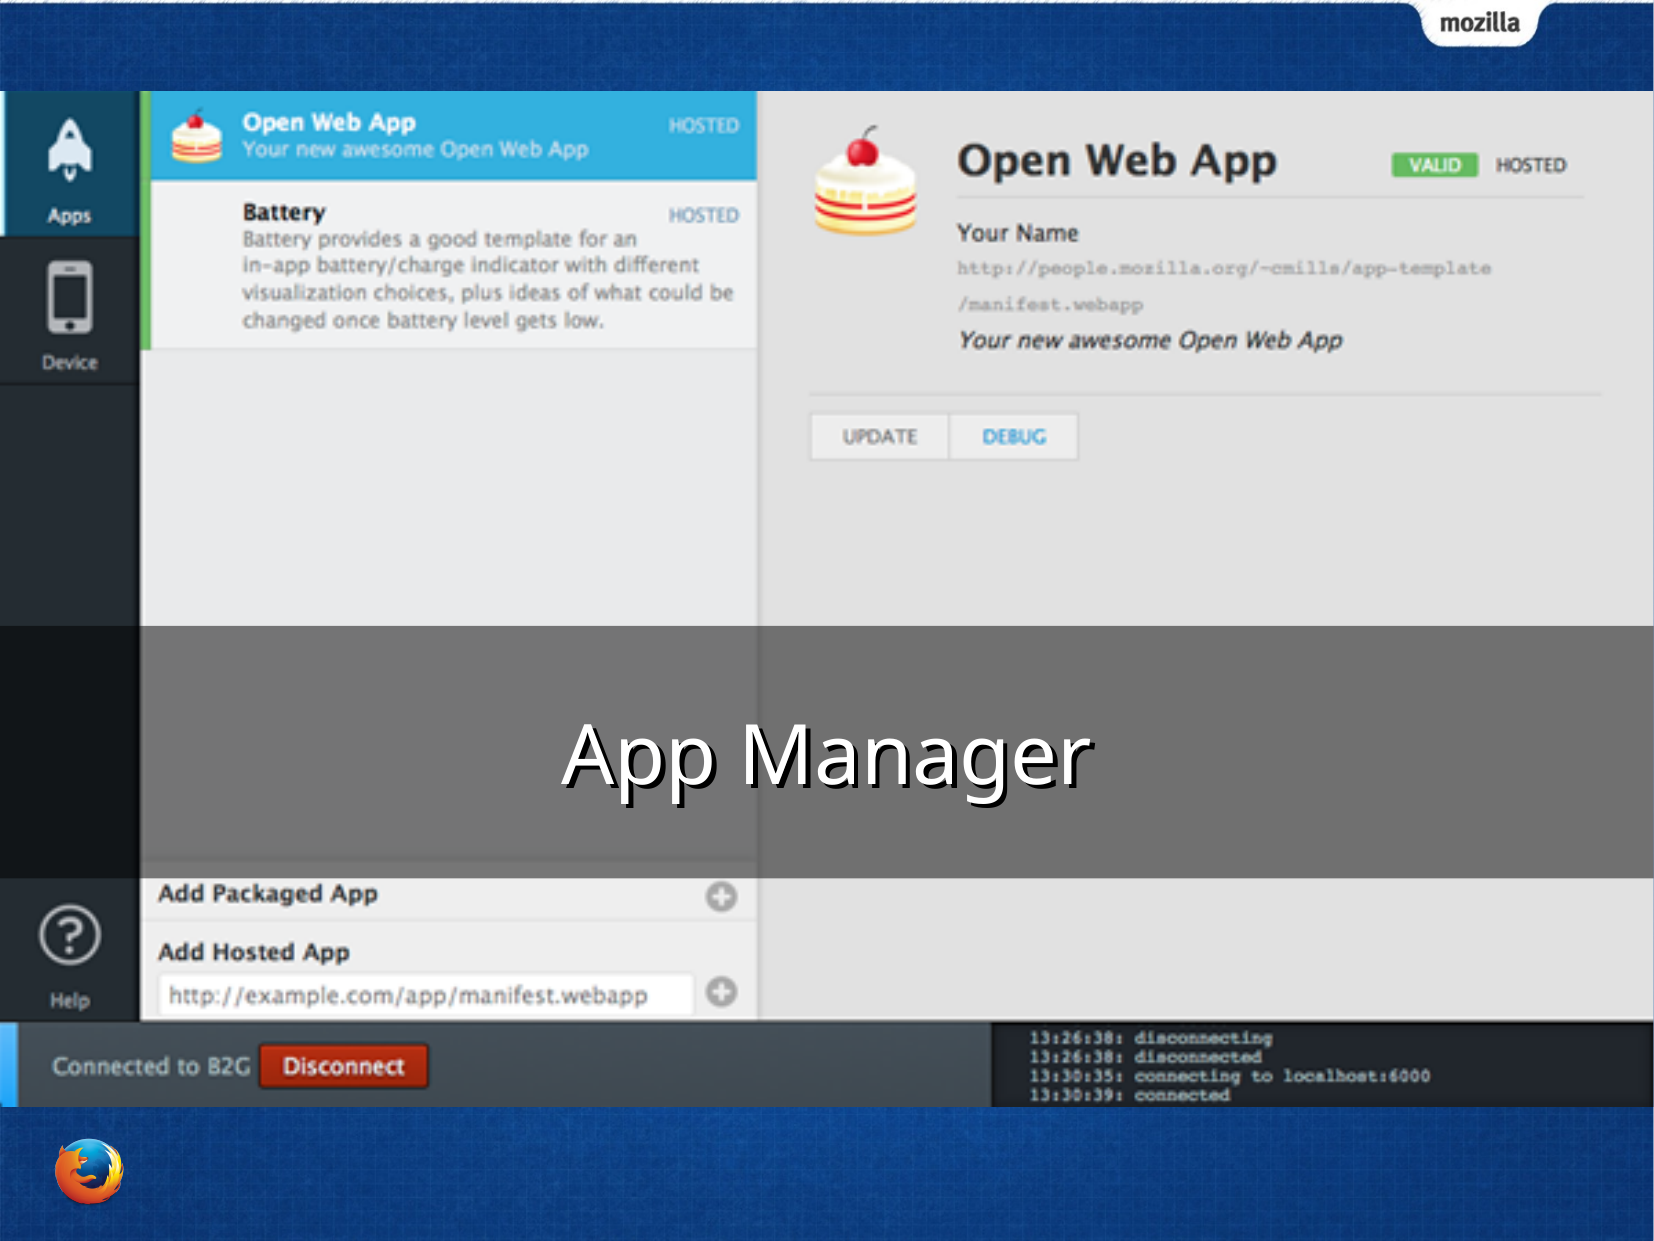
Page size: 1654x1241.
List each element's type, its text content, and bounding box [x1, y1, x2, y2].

picture [0, 879, 1654, 1241]
picture [0, 0, 1654, 625]
text_box App Manager [0, 625, 1654, 879]
